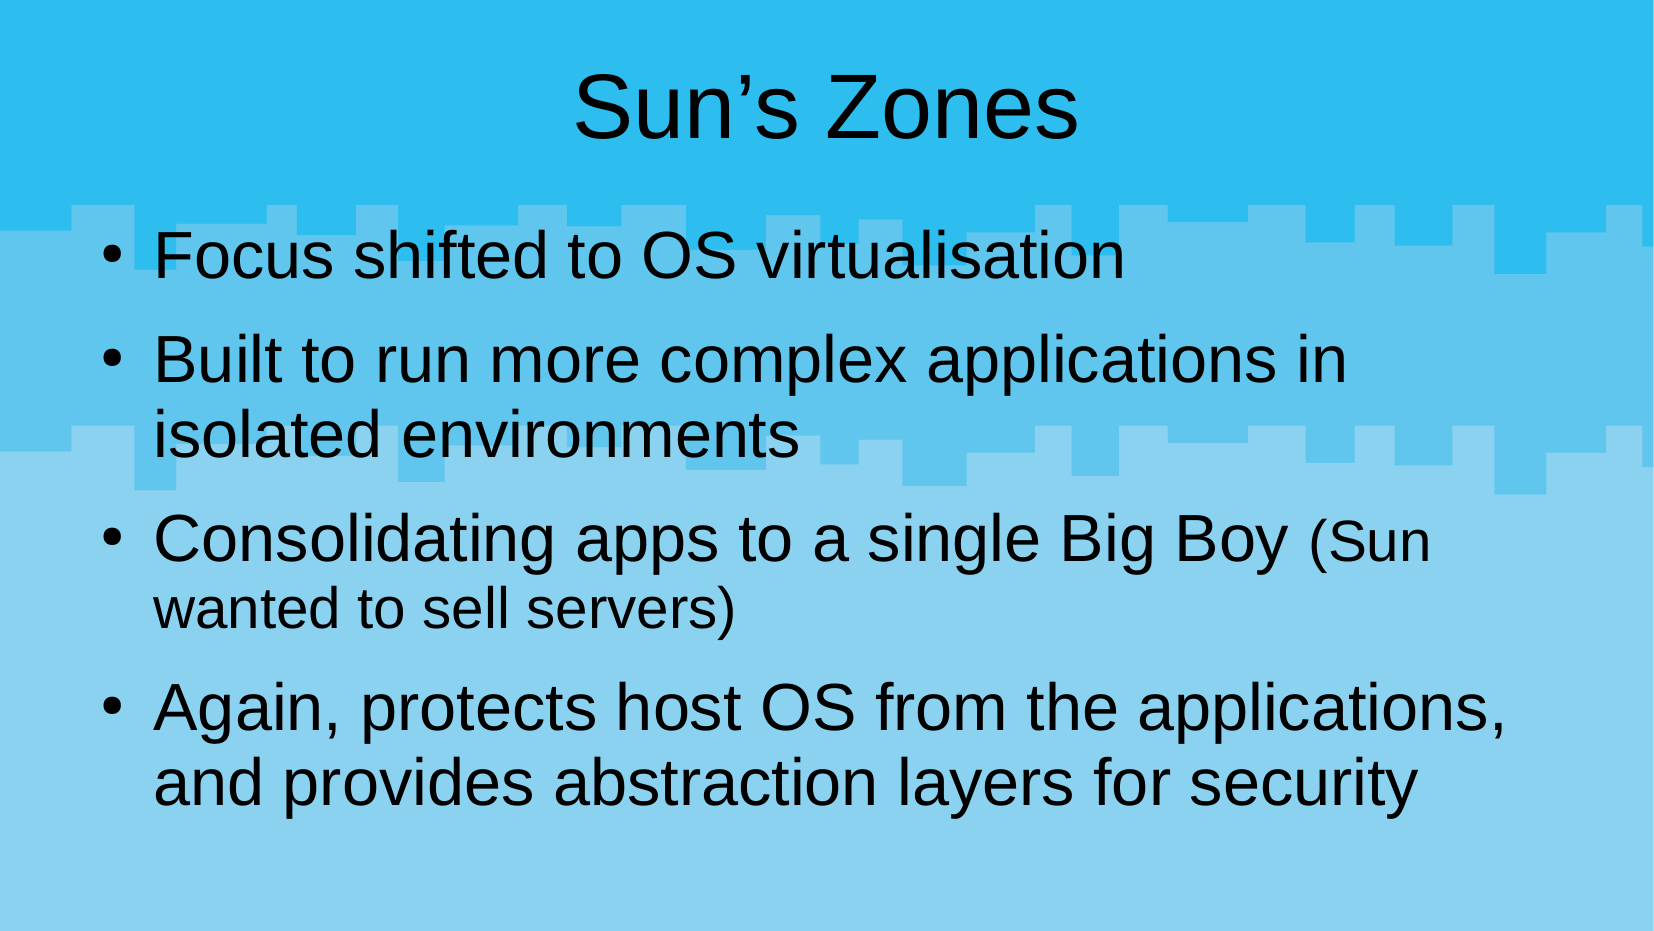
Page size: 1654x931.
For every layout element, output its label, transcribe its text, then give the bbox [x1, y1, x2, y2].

list Focus shifted to OS virtualisation Built to run more complex applications in isolated environments Consolidating apps to a single Big Boy (Sun wanted to sell servers) Again, protects host OS from the applications, and provides abstraction layers for security [82, 217, 1571, 886]
picture [0, 0, 1654, 931]
title Sun’s Zones [82, 37, 1571, 178]
